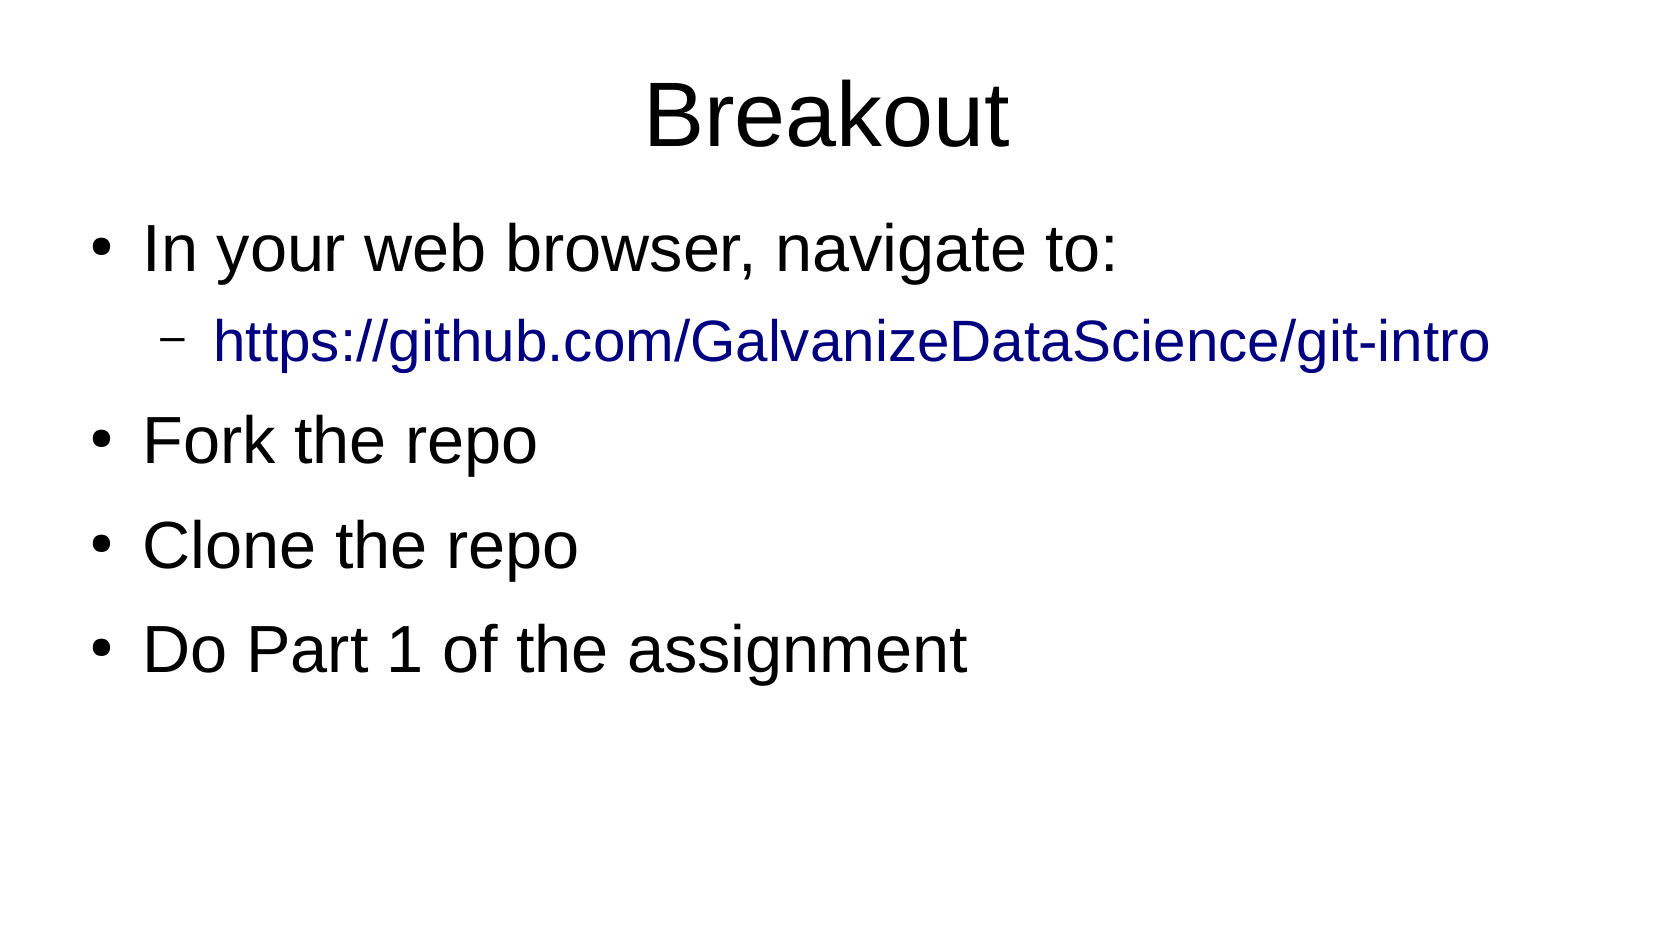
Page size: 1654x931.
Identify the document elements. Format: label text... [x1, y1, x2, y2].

title Breakout [82, 37, 1571, 193]
list In your web browser, navigate to: https://github.com/GalvanizeDataScience/git-intro Fork the repo Clone the repo Do Part 1 of the assignment [71, 210, 1561, 751]
